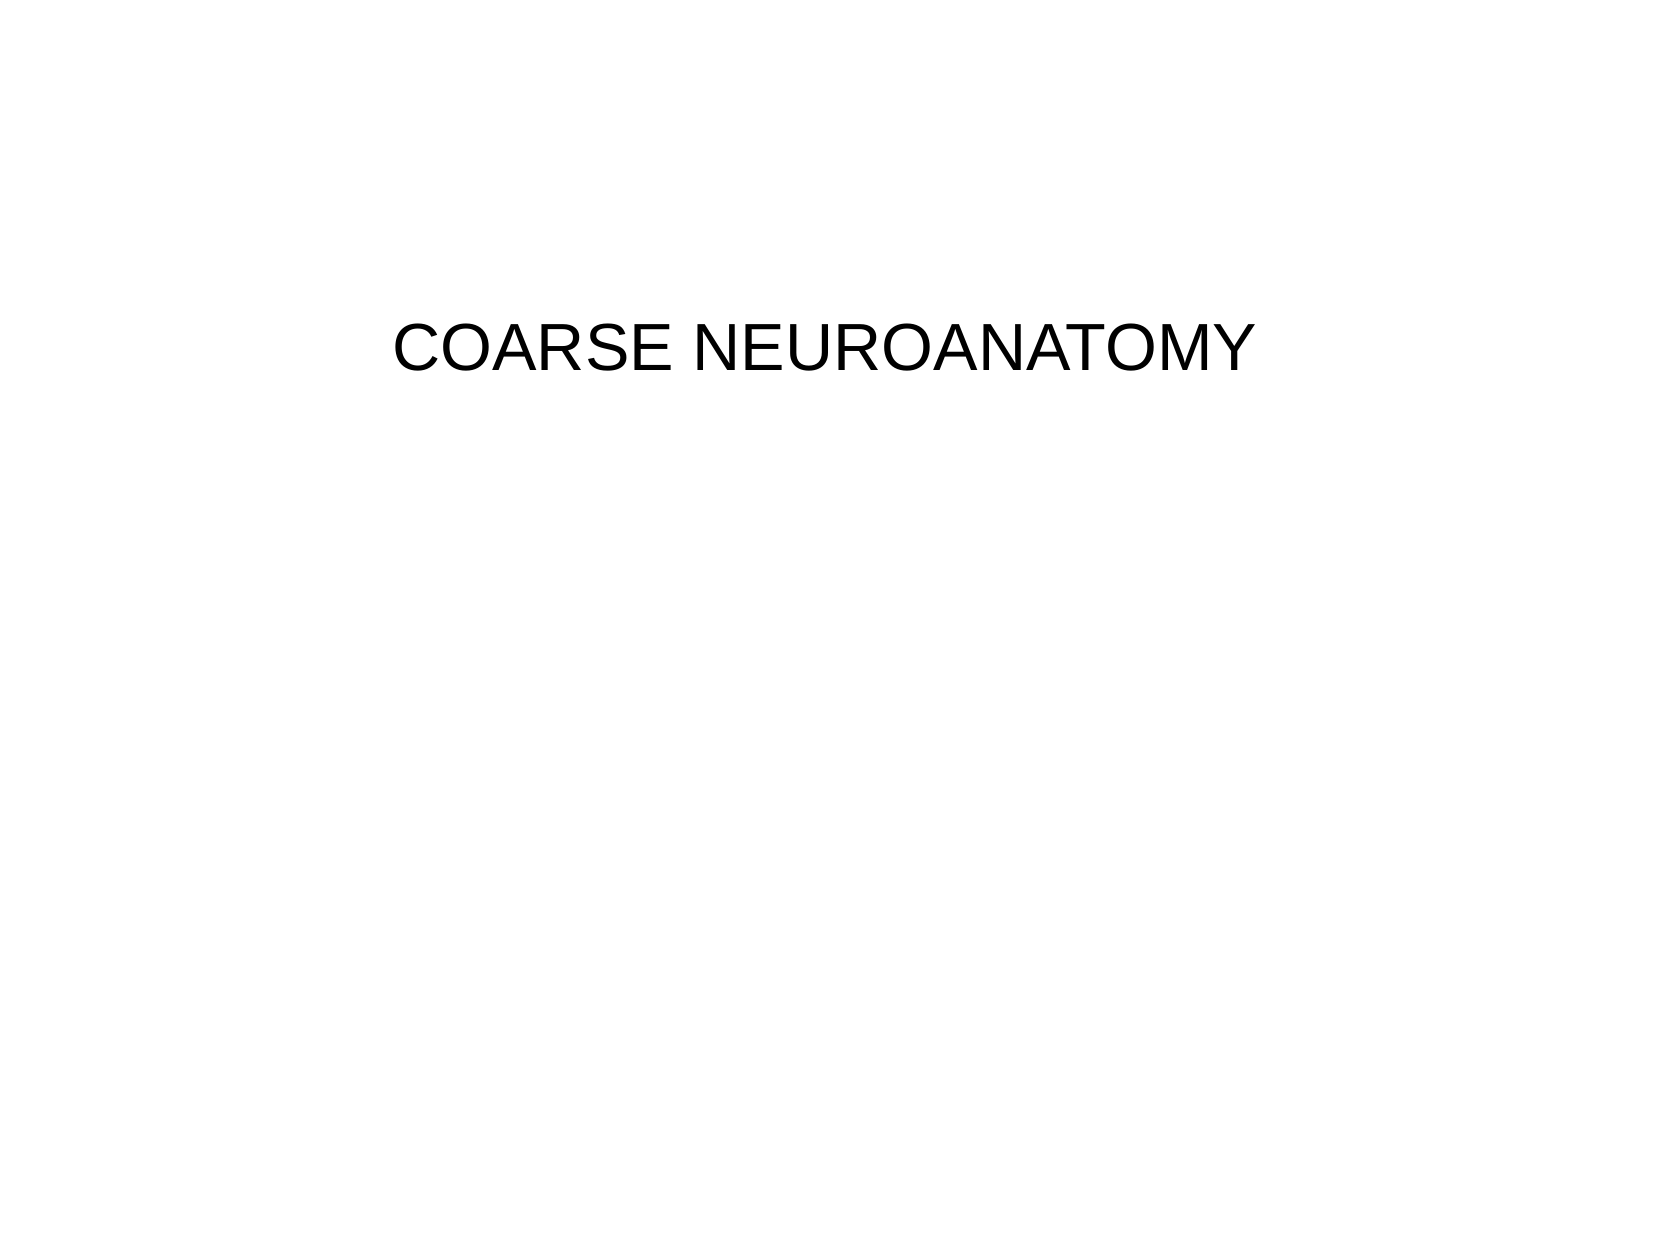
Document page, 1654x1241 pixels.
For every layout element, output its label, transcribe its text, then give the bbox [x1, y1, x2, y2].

subtitle COARSE NEUROANATOMY [37, 0, 1613, 1241]
